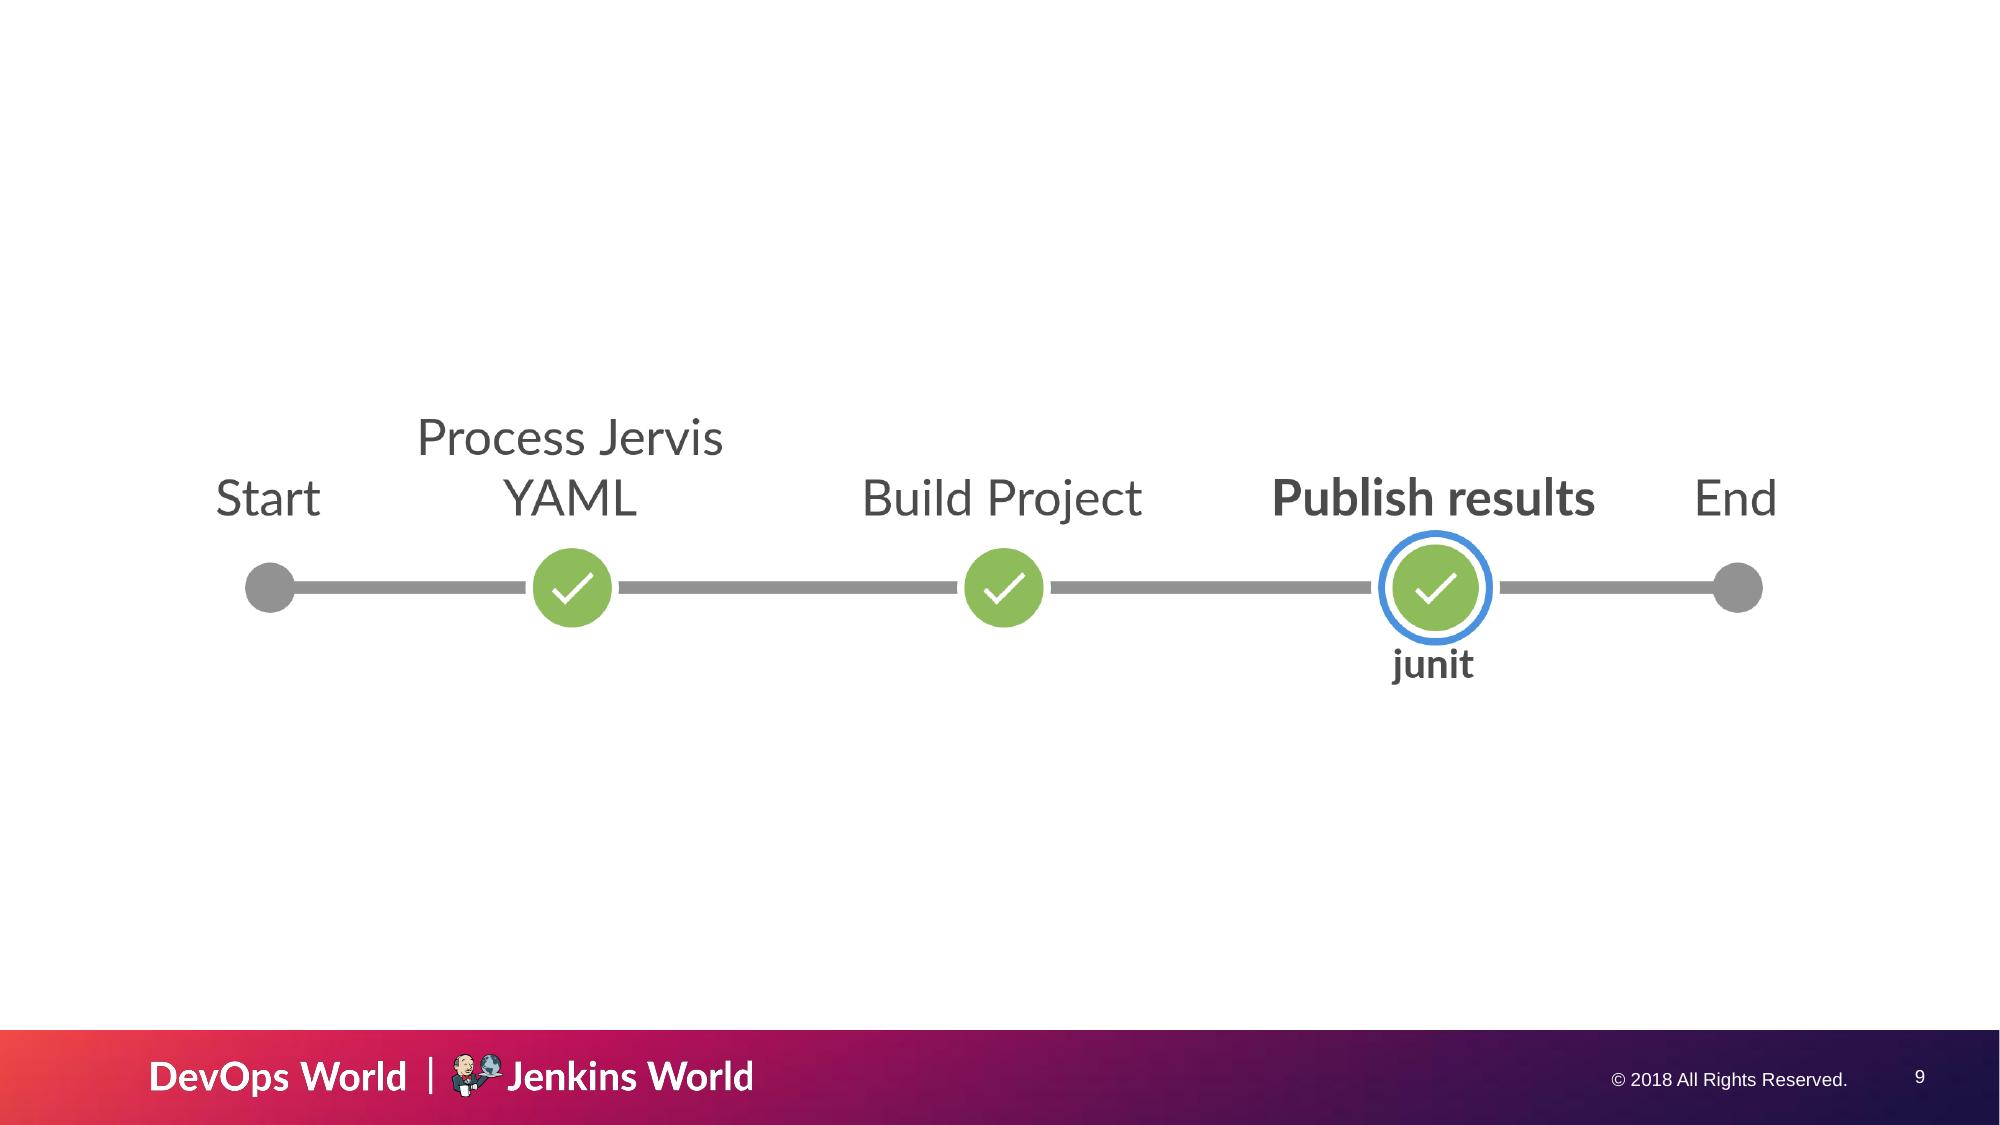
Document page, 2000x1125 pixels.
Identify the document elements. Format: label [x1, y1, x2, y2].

picture [136, 339, 1864, 786]
picture [0, 1030, 2000, 1125]
